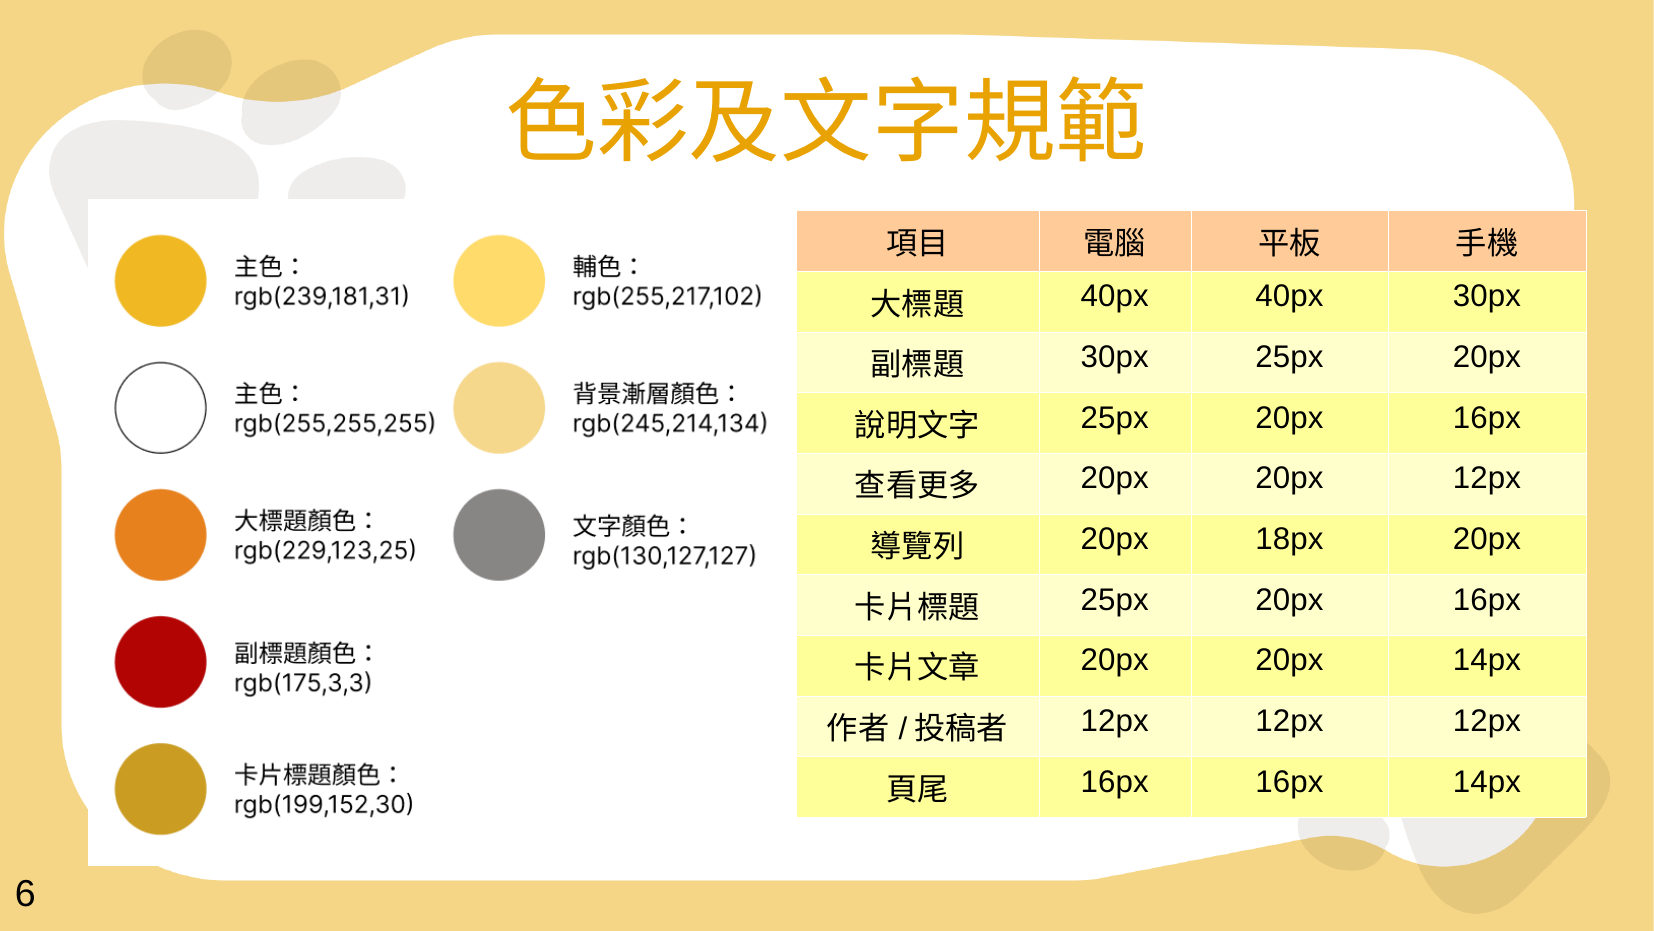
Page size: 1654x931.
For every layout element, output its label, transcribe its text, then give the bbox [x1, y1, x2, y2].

table_cell 16px [1389, 575, 1586, 635]
table_cell 12px [1389, 697, 1586, 756]
table_cell 16px [1389, 393, 1586, 453]
table_cell 20px [1192, 575, 1388, 635]
table_cell 20px [1040, 636, 1191, 696]
table_cell 14px [1389, 636, 1586, 696]
table_cell 18px [1192, 515, 1388, 574]
table_cell 12px [1389, 454, 1586, 514]
table_cell 40px [1192, 272, 1388, 332]
table_cell 30px [1040, 333, 1191, 392]
table_cell 25px [1040, 393, 1191, 453]
table_cell 20px [1389, 515, 1586, 574]
table_cell 20px [1192, 393, 1388, 453]
text_box <編號> [0, 865, 460, 931]
table_cell 導覽列 [797, 515, 1039, 574]
picture [0, 0, 1654, 931]
table_header 電腦 [1040, 211, 1191, 271]
table_header 平板 [1192, 211, 1388, 271]
table_cell 30px [1389, 272, 1586, 332]
title 色彩及文字規範 [82, 37, 1571, 193]
table_cell 大標題 [797, 272, 1039, 332]
table_cell 40px [1040, 272, 1191, 332]
table_cell 12px [1192, 697, 1388, 756]
table_cell 查看更多 [797, 454, 1039, 514]
table_header 項目 [797, 211, 1039, 271]
table_cell 20px [1192, 636, 1388, 696]
table_header 手機 [1389, 211, 1586, 271]
table_cell 卡片標題 [797, 575, 1039, 635]
table_cell 12px [1040, 697, 1191, 756]
table_cell 25px [1040, 575, 1191, 635]
table_cell 副標題 [797, 333, 1039, 392]
table_cell 20px [1389, 333, 1586, 392]
table_cell 20px [1192, 454, 1388, 514]
table_cell 16px [1040, 757, 1191, 817]
table_cell 25px [1192, 333, 1388, 392]
table_cell 說明文字 [797, 393, 1039, 453]
table_cell 作者/投稿者 [797, 697, 1039, 756]
table_cell 頁尾 [797, 757, 1039, 817]
table_cell 卡片文章 [797, 636, 1039, 696]
table_cell 20px [1040, 515, 1191, 574]
table_cell 20px [1040, 454, 1191, 514]
table_cell 16px [1192, 757, 1388, 817]
table_cell 14px [1389, 757, 1586, 817]
